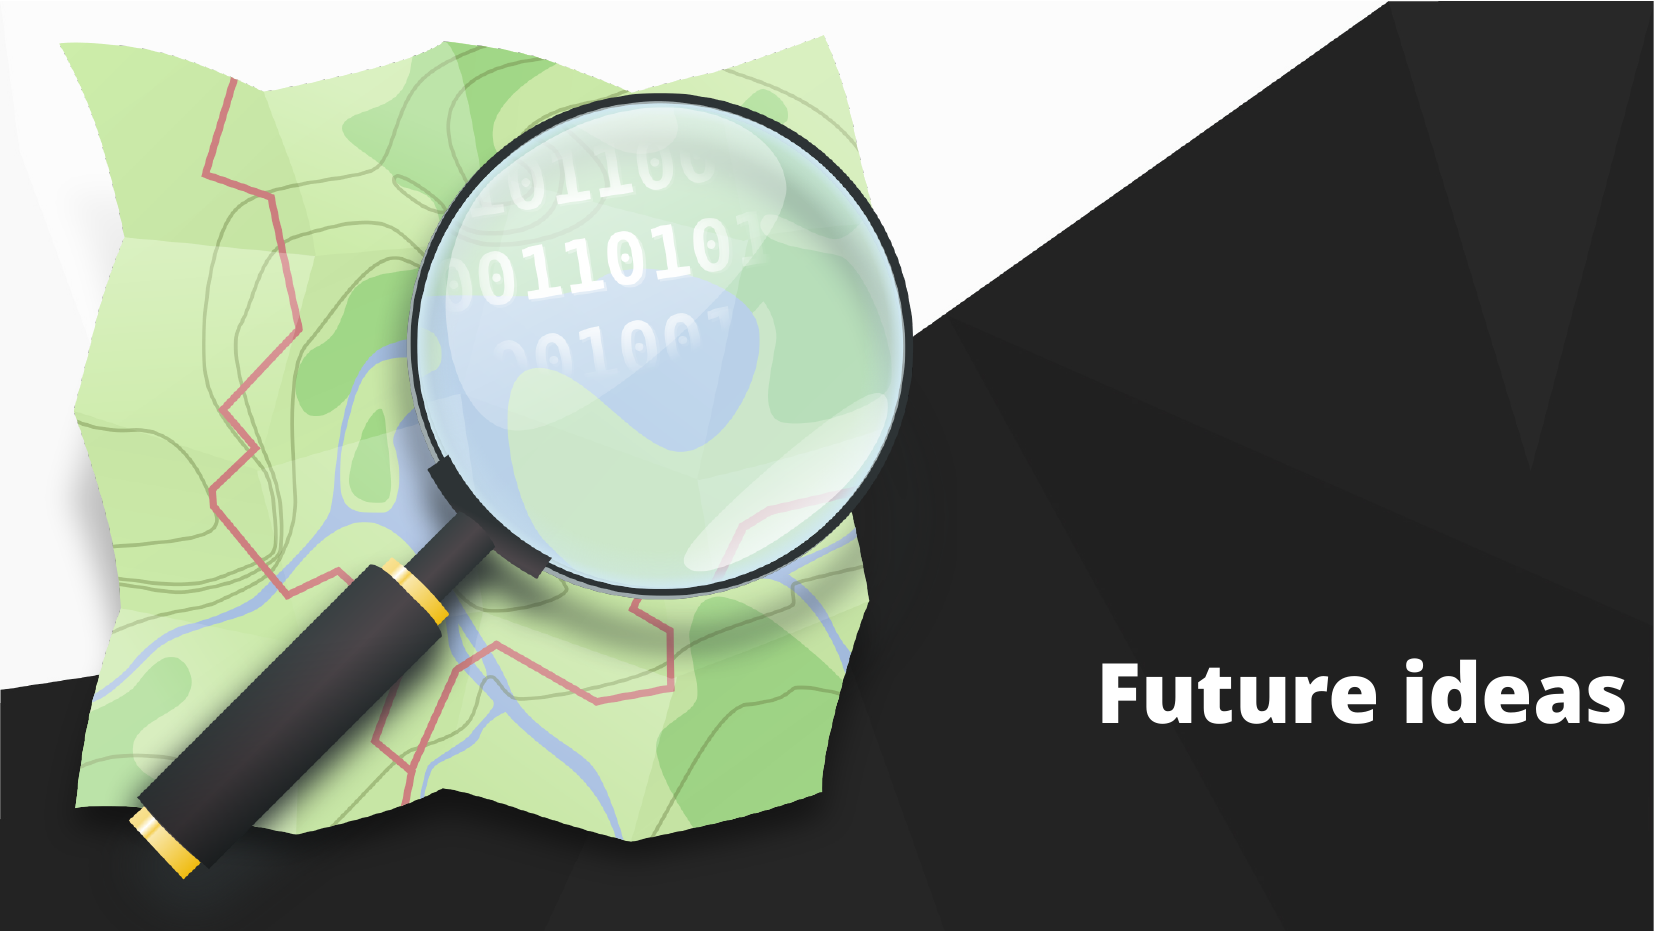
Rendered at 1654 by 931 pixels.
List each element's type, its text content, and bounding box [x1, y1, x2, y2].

title Future ideas [957, 577, 1629, 805]
picture [0, 1, 1654, 931]
